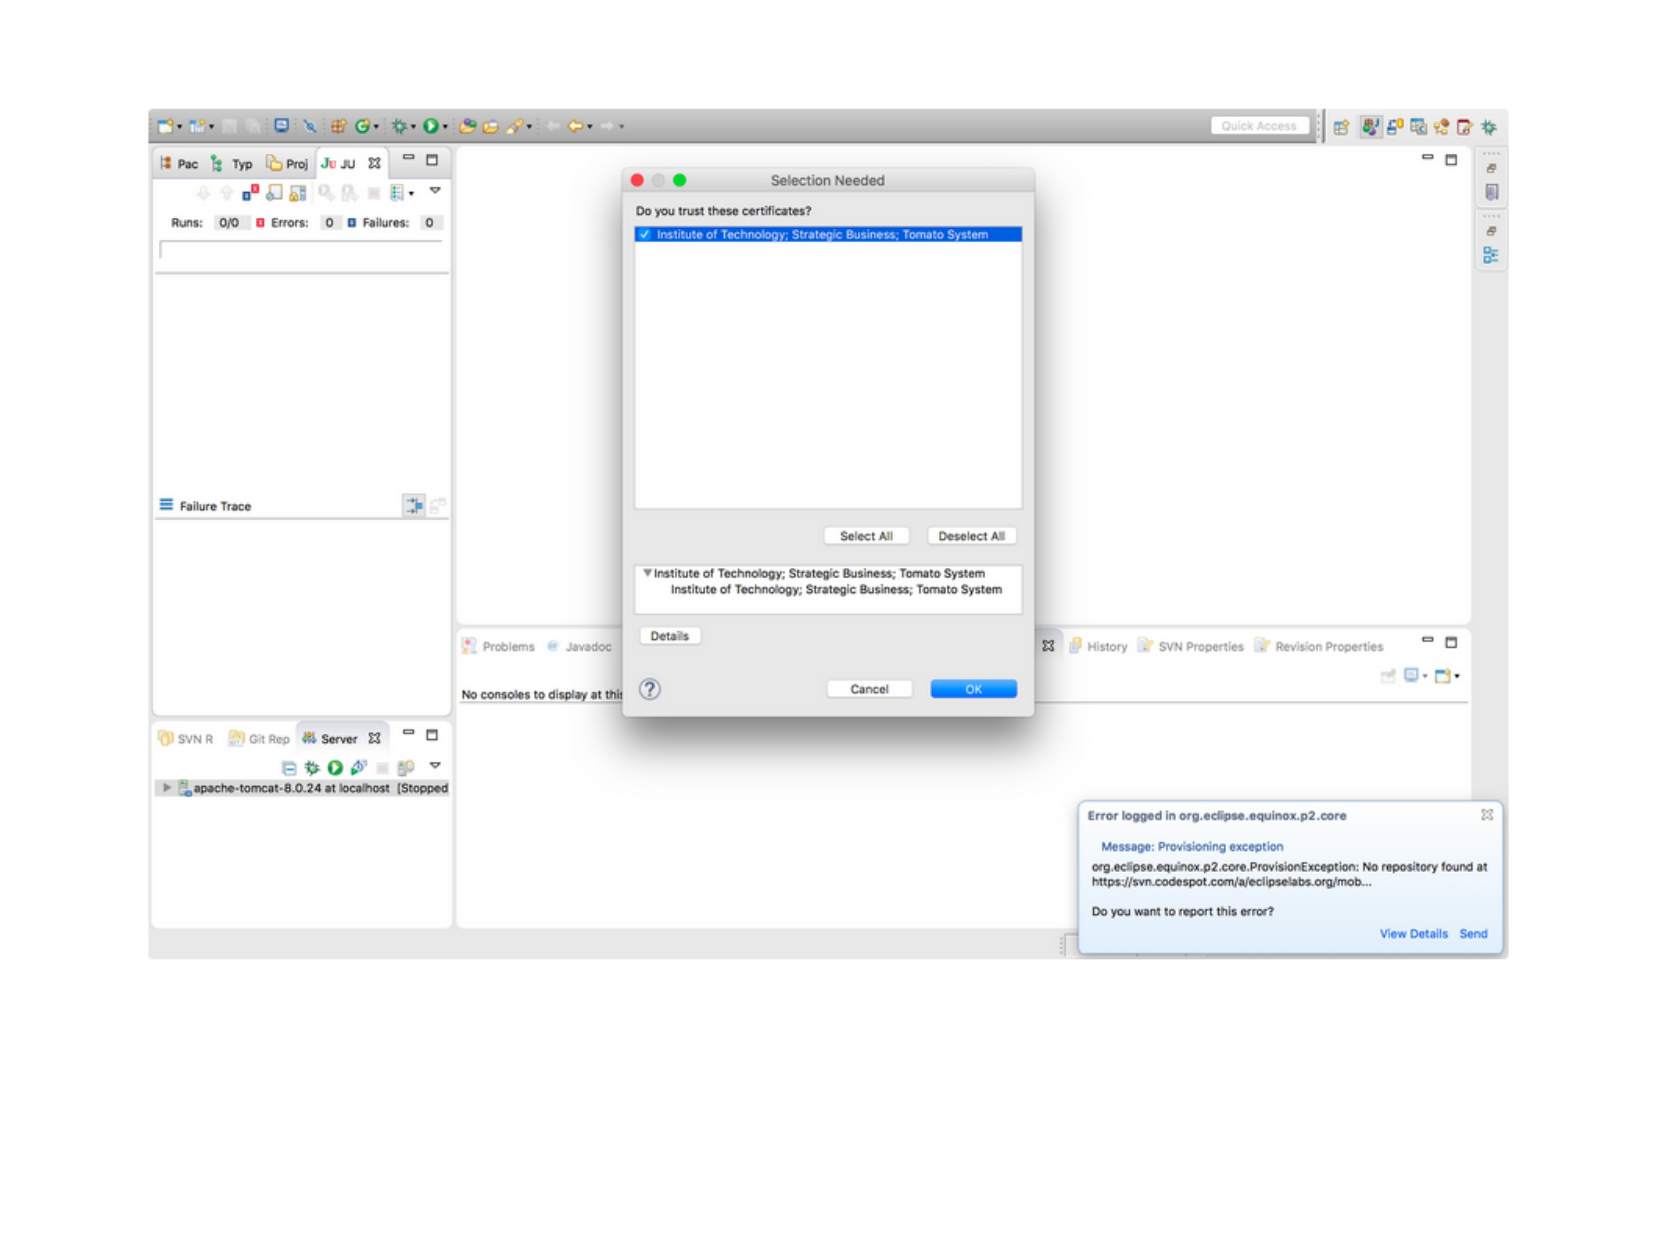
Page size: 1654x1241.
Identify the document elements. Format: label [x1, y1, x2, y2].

picture [147, 106, 1512, 961]
